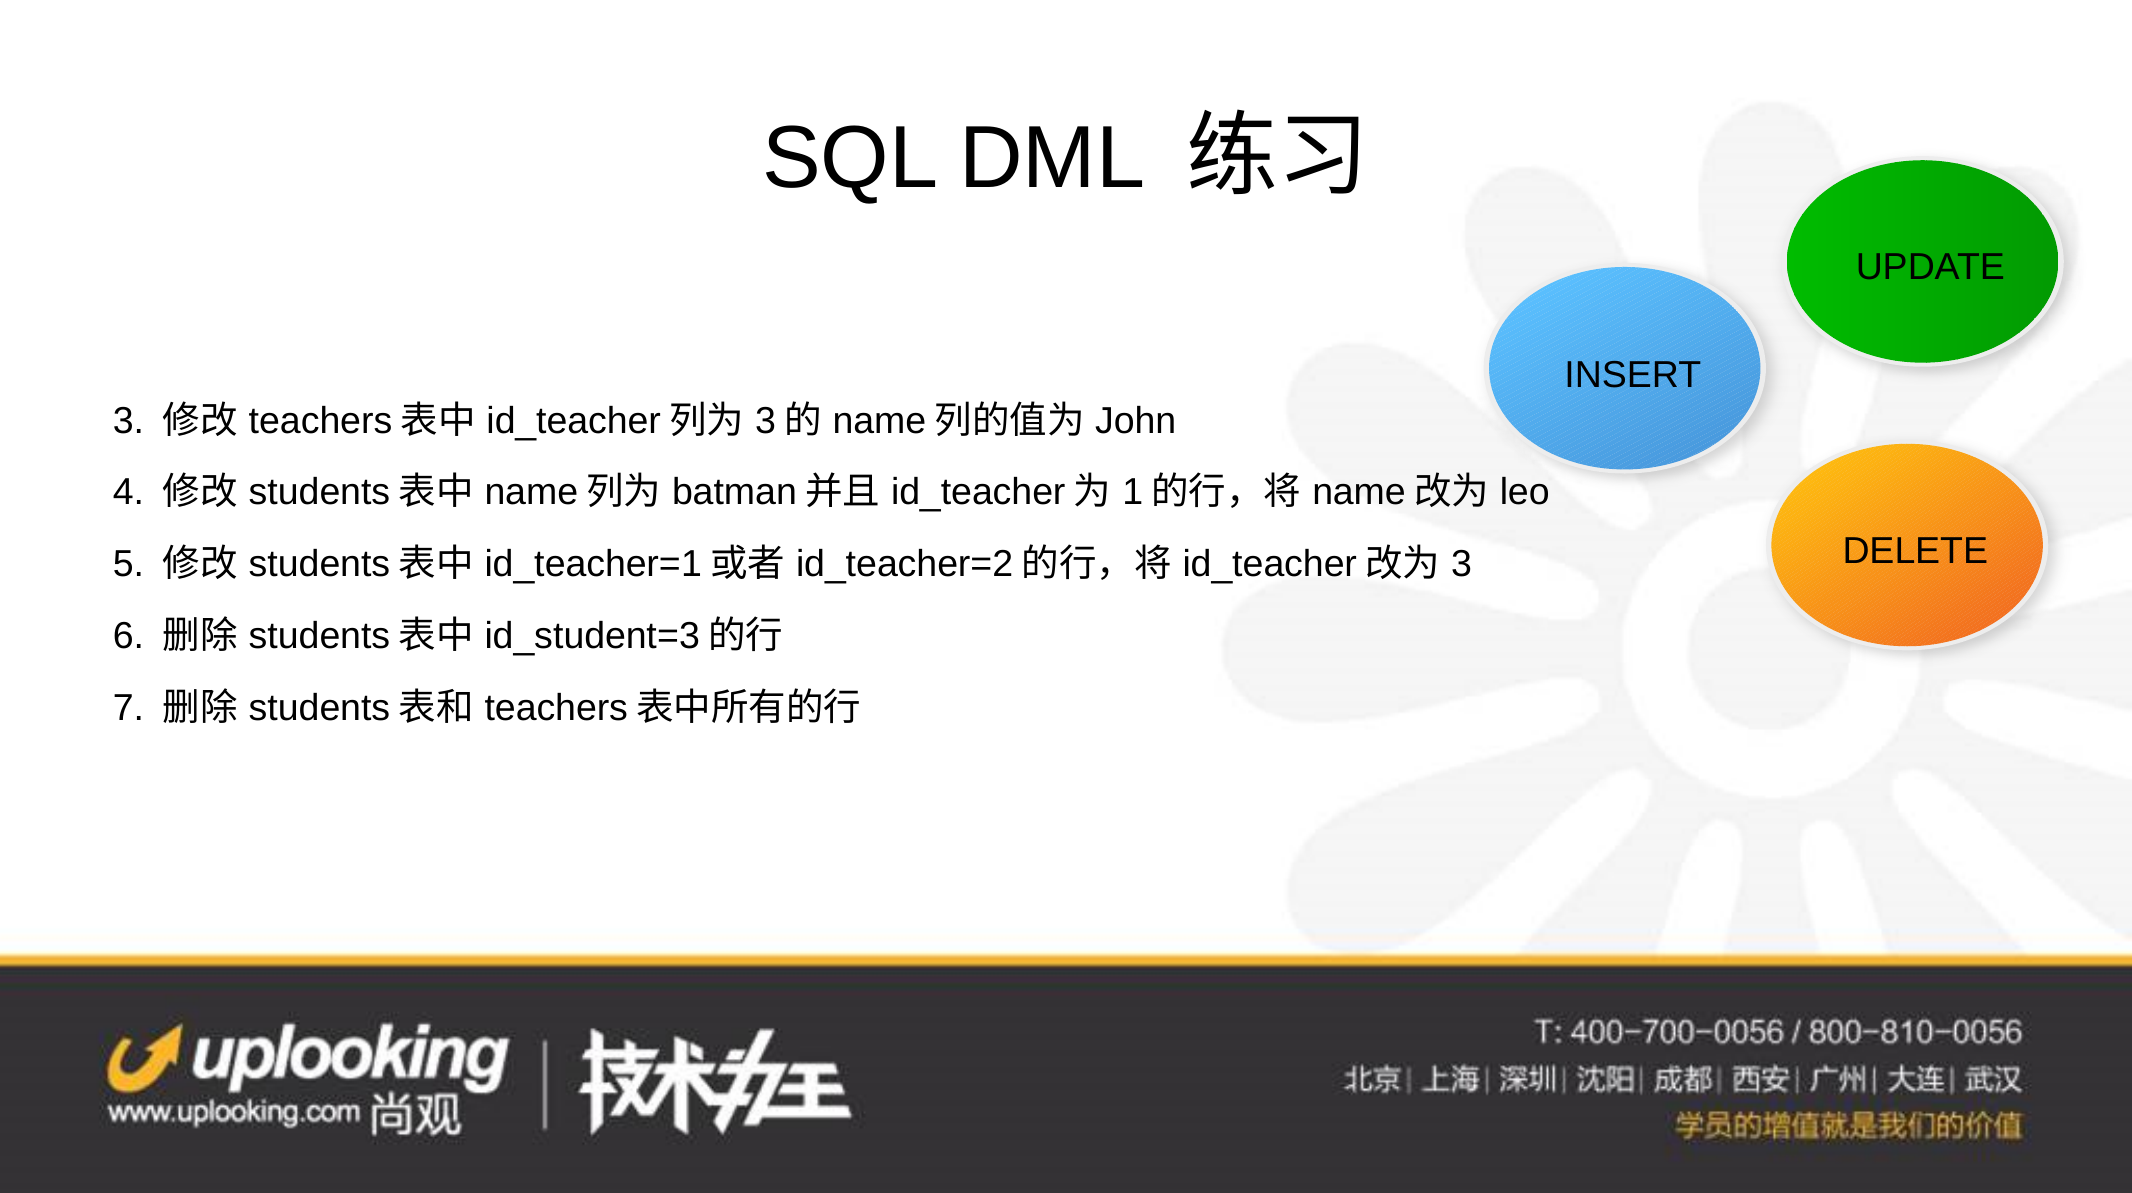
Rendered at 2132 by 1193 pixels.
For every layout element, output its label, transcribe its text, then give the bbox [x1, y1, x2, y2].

picture [0, 0, 2132, 1193]
list 3. 修改teachers表中id_teacher列为3的name列的值为John 4. 修改students表中name列为batman并且id_teacher为1的行，将name改为leo 5. 修改students表中id_teacher=1或者id_teacher=2的行，将id_teacher改为3 6. 删除students表中id_student=3的行 7. 删除students表和teachers表中所有的行 [112, 389, 2032, 702]
title SQL DML 练习 [106, 47, 2026, 247]
